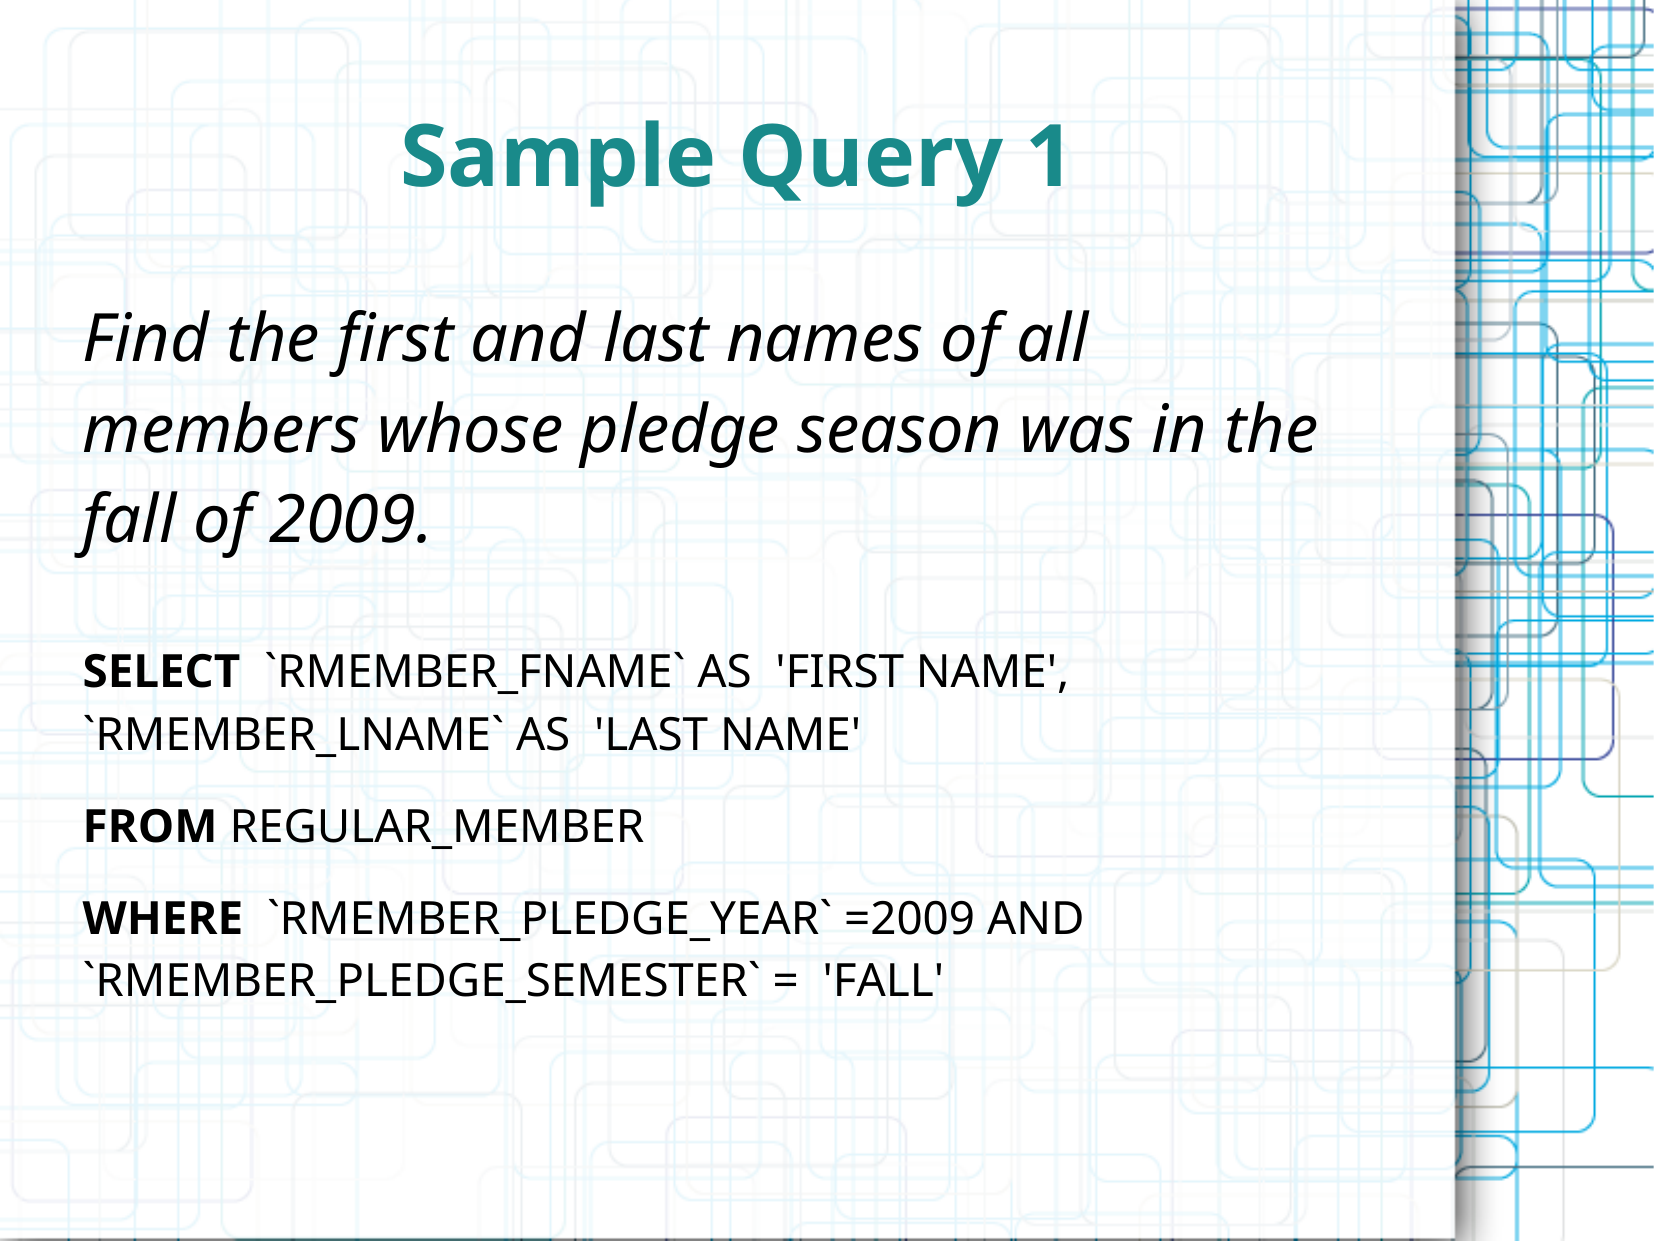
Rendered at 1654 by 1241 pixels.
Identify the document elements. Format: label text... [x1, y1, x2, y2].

picture [0, 0, 1654, 1241]
list Find the first and last names of all members whose pledge season was in the fall of 2009. SELECT `RMEMBER_FNAME` AS 'FIRST NAME', `RMEMBER_LNAME` AS 'LAST NAME' FROM REGULAR_MEMBER WHERE `RMEMBER_PLEDGE_YEAR` =2009 AND `RMEMBER_PLEDGE_SEMESTER` = 'FALL' [82, 290, 1381, 1109]
title Sample Query 1 [59, 49, 1418, 257]
